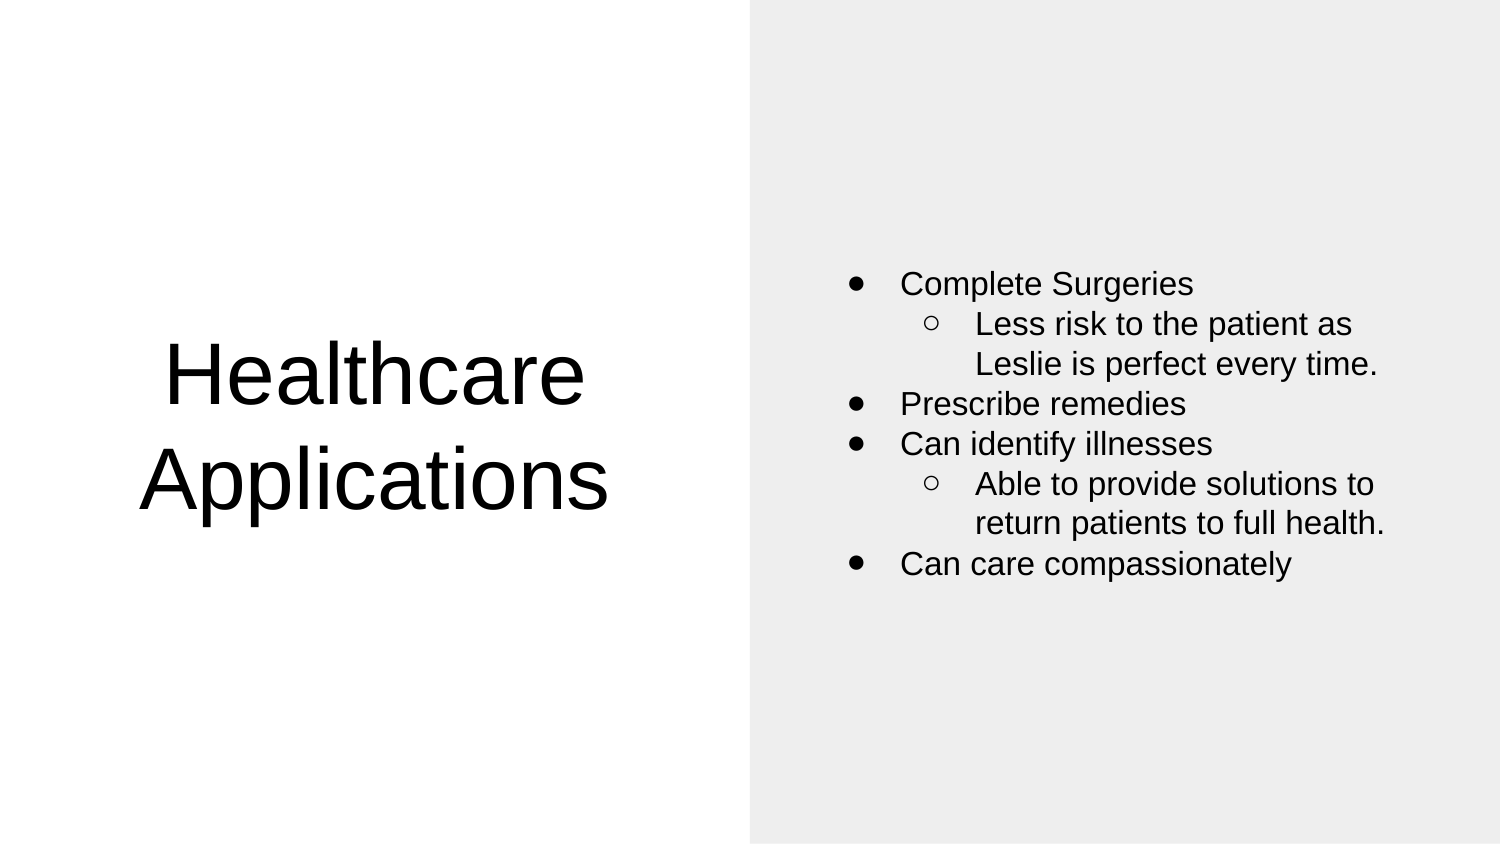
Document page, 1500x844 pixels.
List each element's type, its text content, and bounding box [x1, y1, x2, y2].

title Healthcare Applications [43, 300, 708, 544]
list Complete Surgeries Less risk to the patient as Leslie is perfect every time. Prescribe remedies Can identify illnesses Able to provide solutions to return patients to full health. Can care compassionately [810, 118, 1440, 725]
